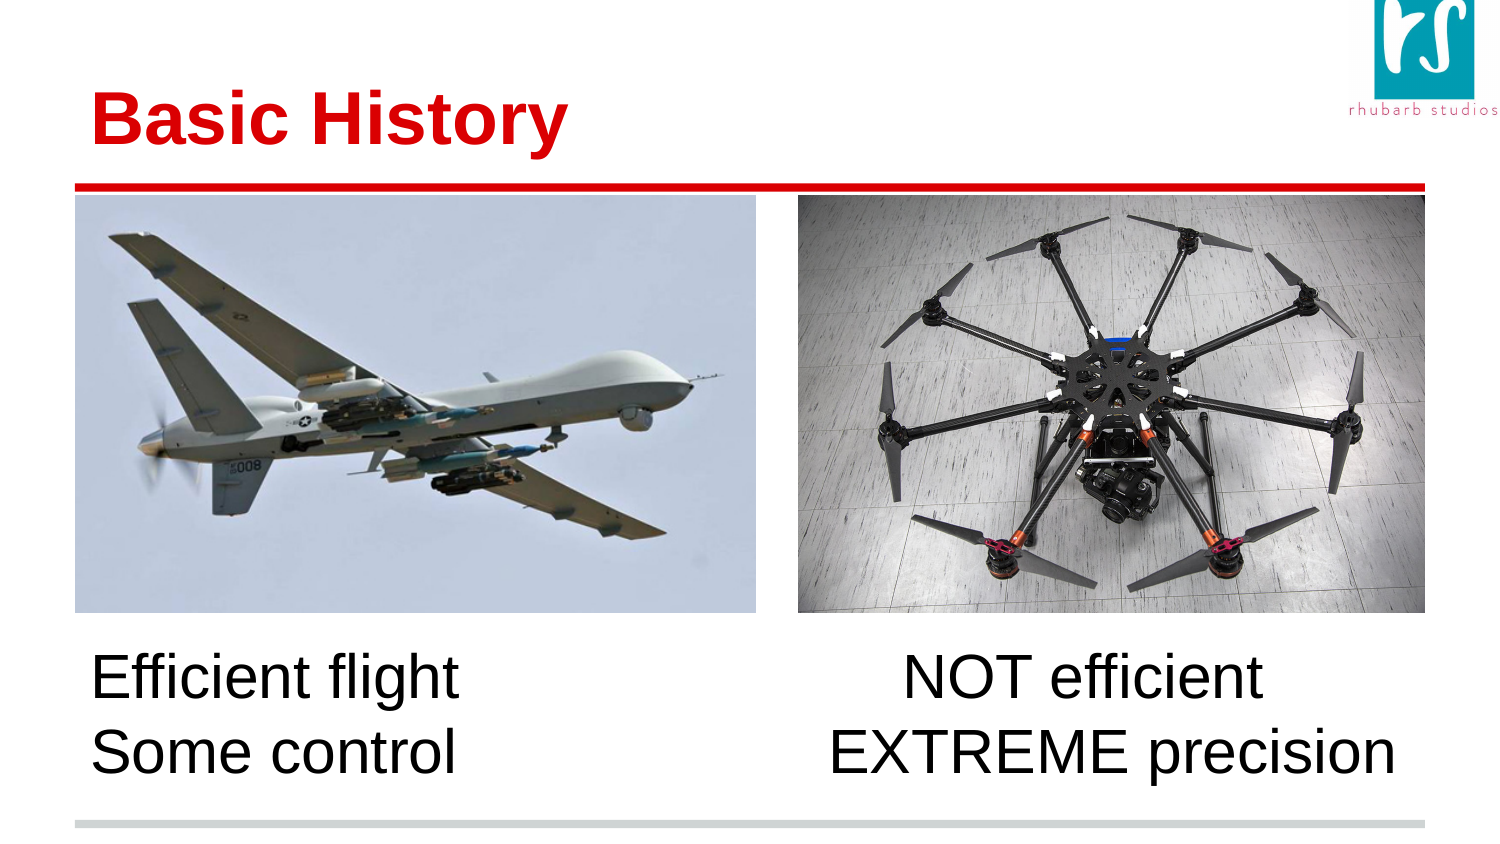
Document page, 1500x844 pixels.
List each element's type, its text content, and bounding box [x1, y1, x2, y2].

picture [1348, 0, 1500, 118]
picture [75, 195, 756, 613]
list Efficient flight NOT efficient Some control EXTREME precision [75, 621, 1425, 808]
title Basic History [75, 33, 1425, 175]
picture [798, 195, 1425, 613]
